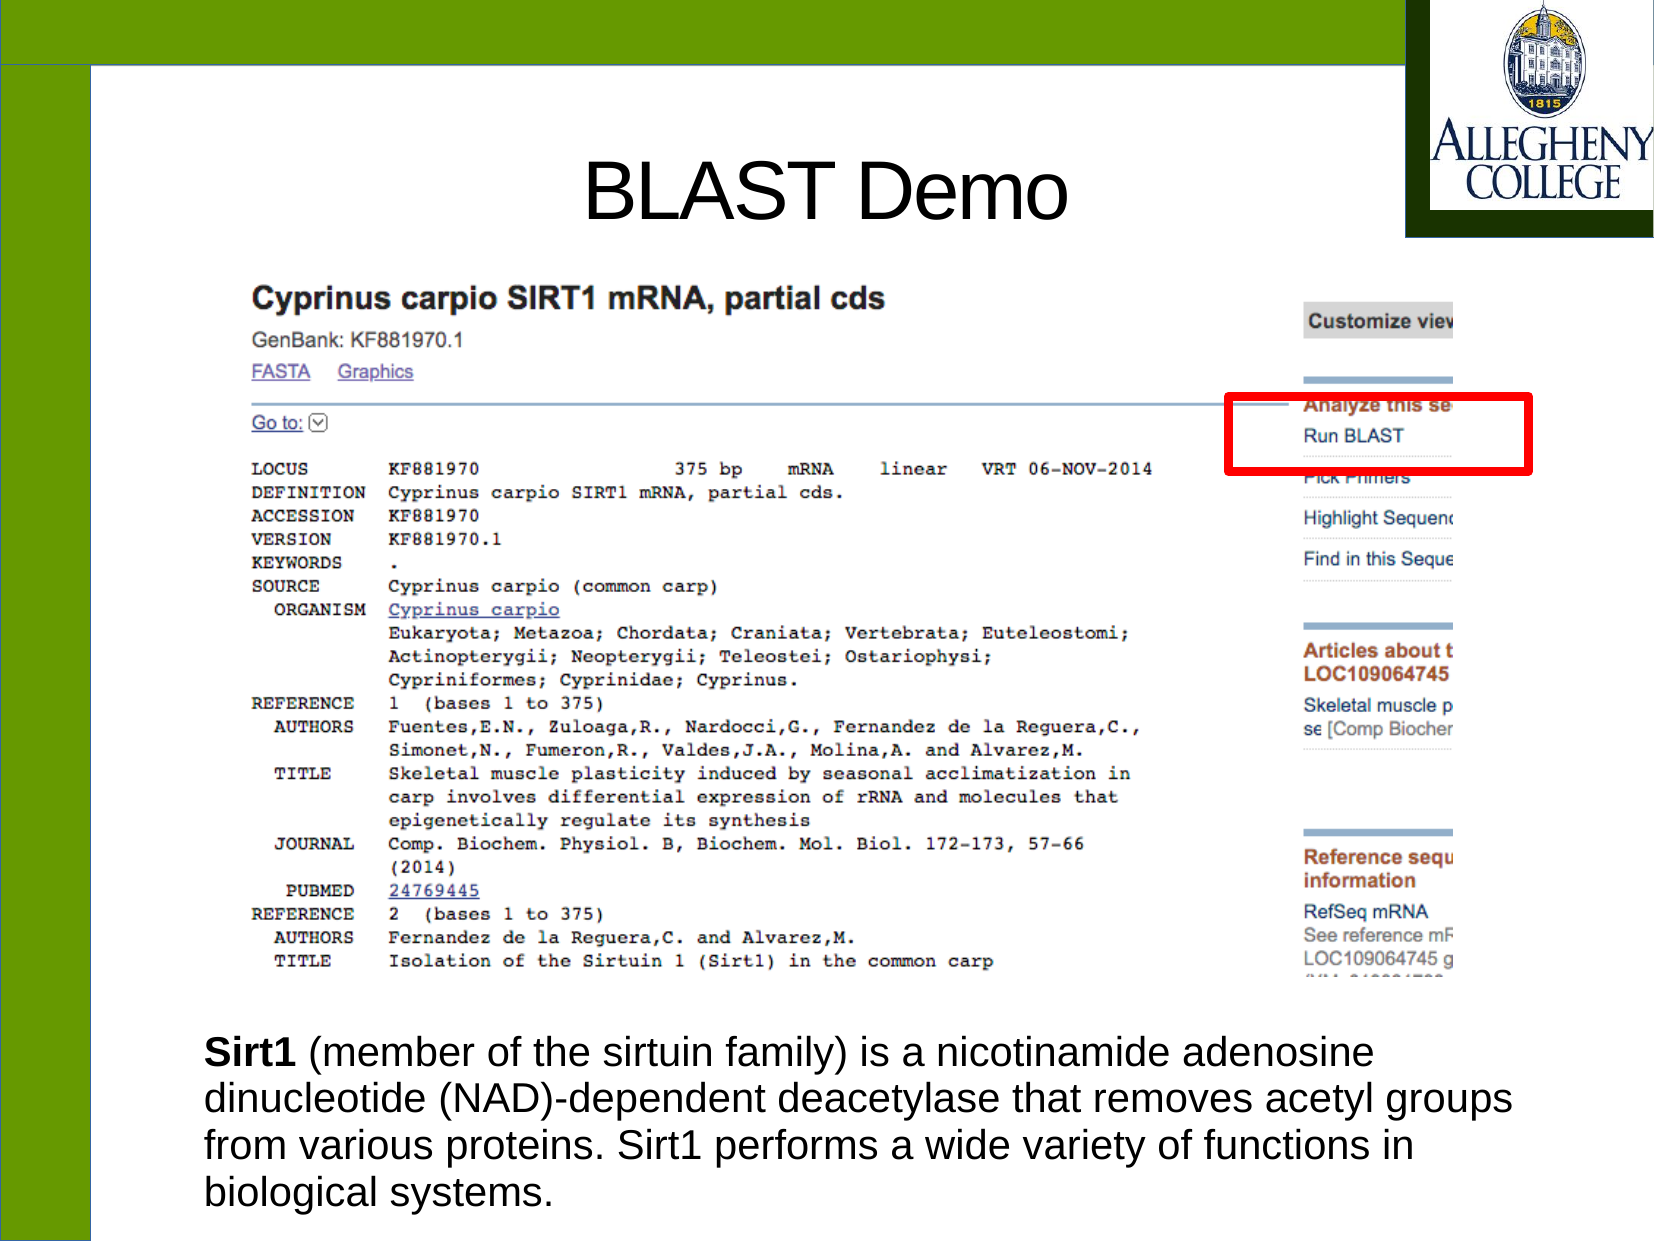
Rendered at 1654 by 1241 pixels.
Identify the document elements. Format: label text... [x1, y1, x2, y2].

text_box [0, 0, 1654, 1241]
picture [1430, 0, 1654, 210]
picture [240, 264, 1453, 977]
picture [1233, 401, 1453, 467]
title BLAST Demo [91, 96, 1571, 276]
text_box Sirt1 (member of the sirtuin family) is a nicotinamide adenosine dinucleotide (NAD)-dependent deacetylase that removes acetyl groups from various proteins. Sirt1 performs a wide variety of functions in biological systems. [189, 1021, 1585, 1223]
